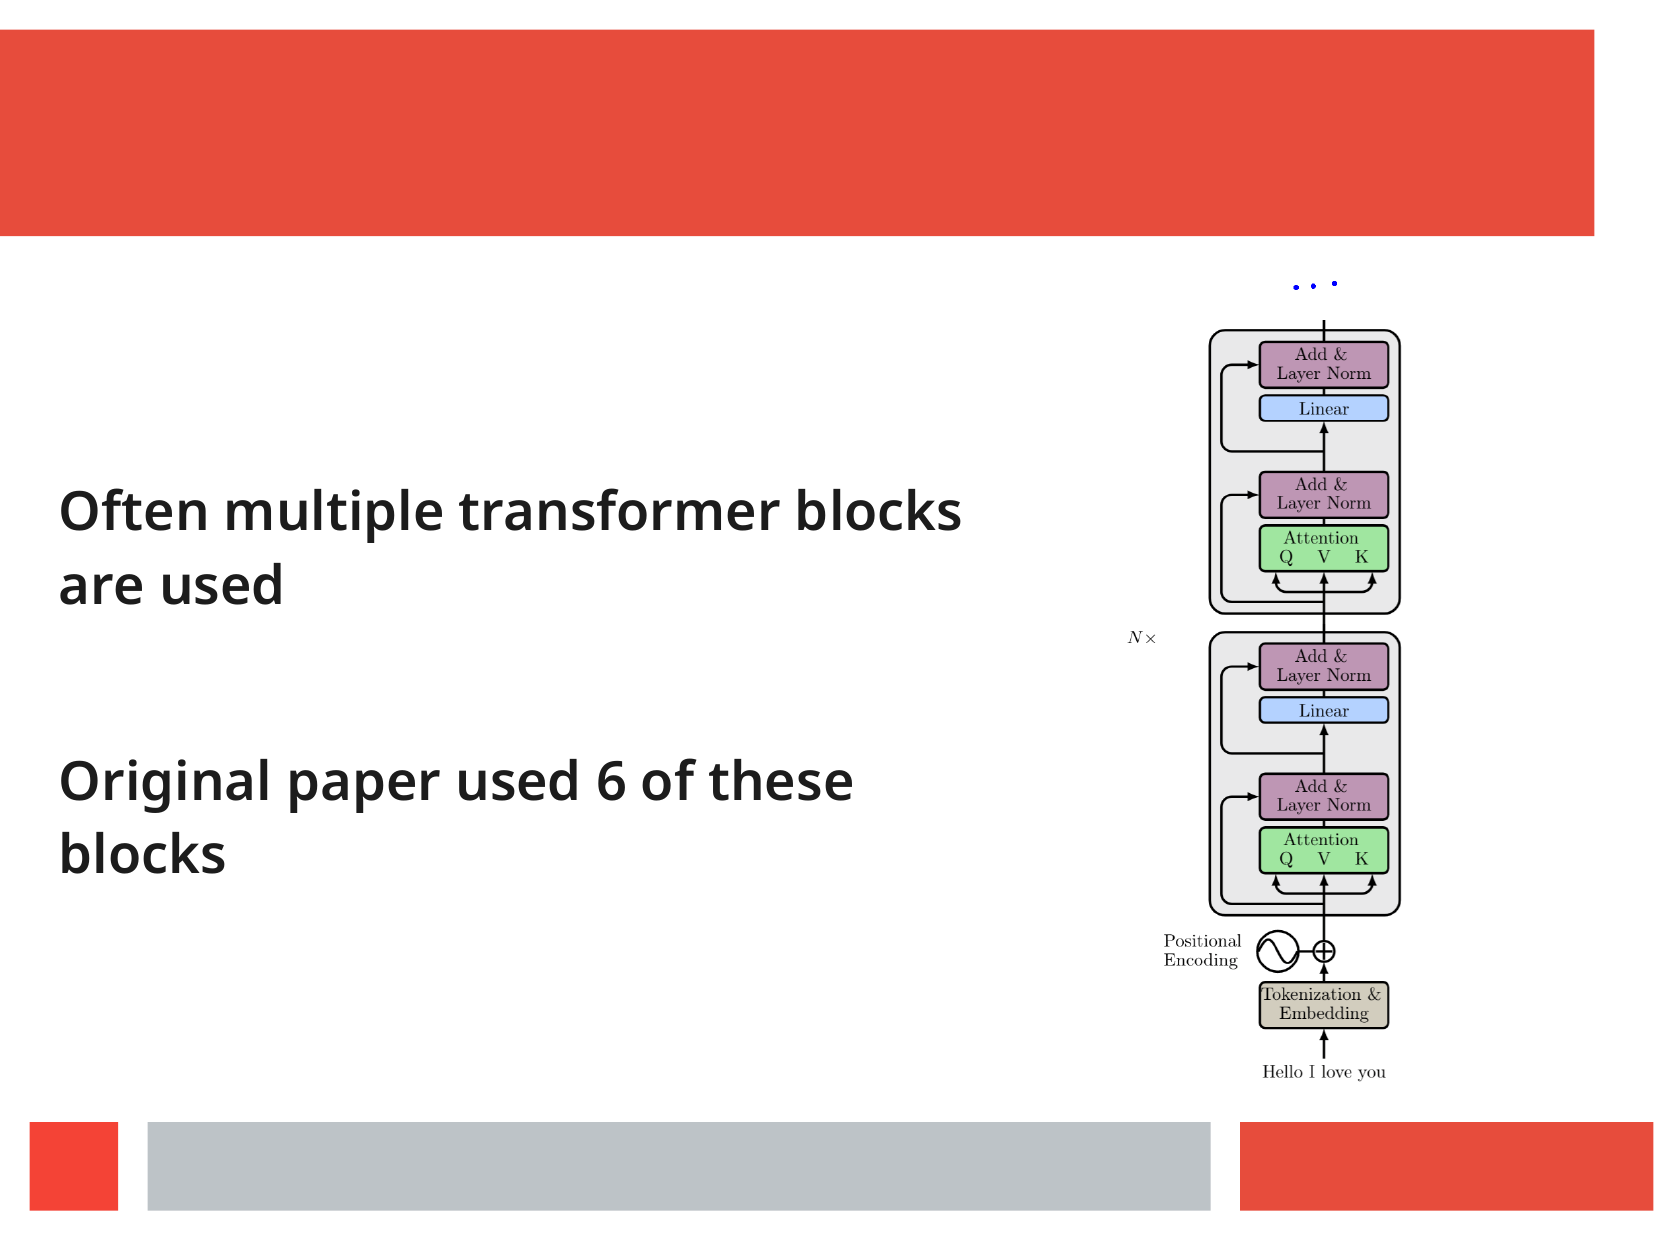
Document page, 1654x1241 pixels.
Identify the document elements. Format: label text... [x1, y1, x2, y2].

list Often multiple transformer blocks are used Original paper used 6 of these blocks [59, 472, 991, 1241]
picture [1124, 274, 1426, 1111]
